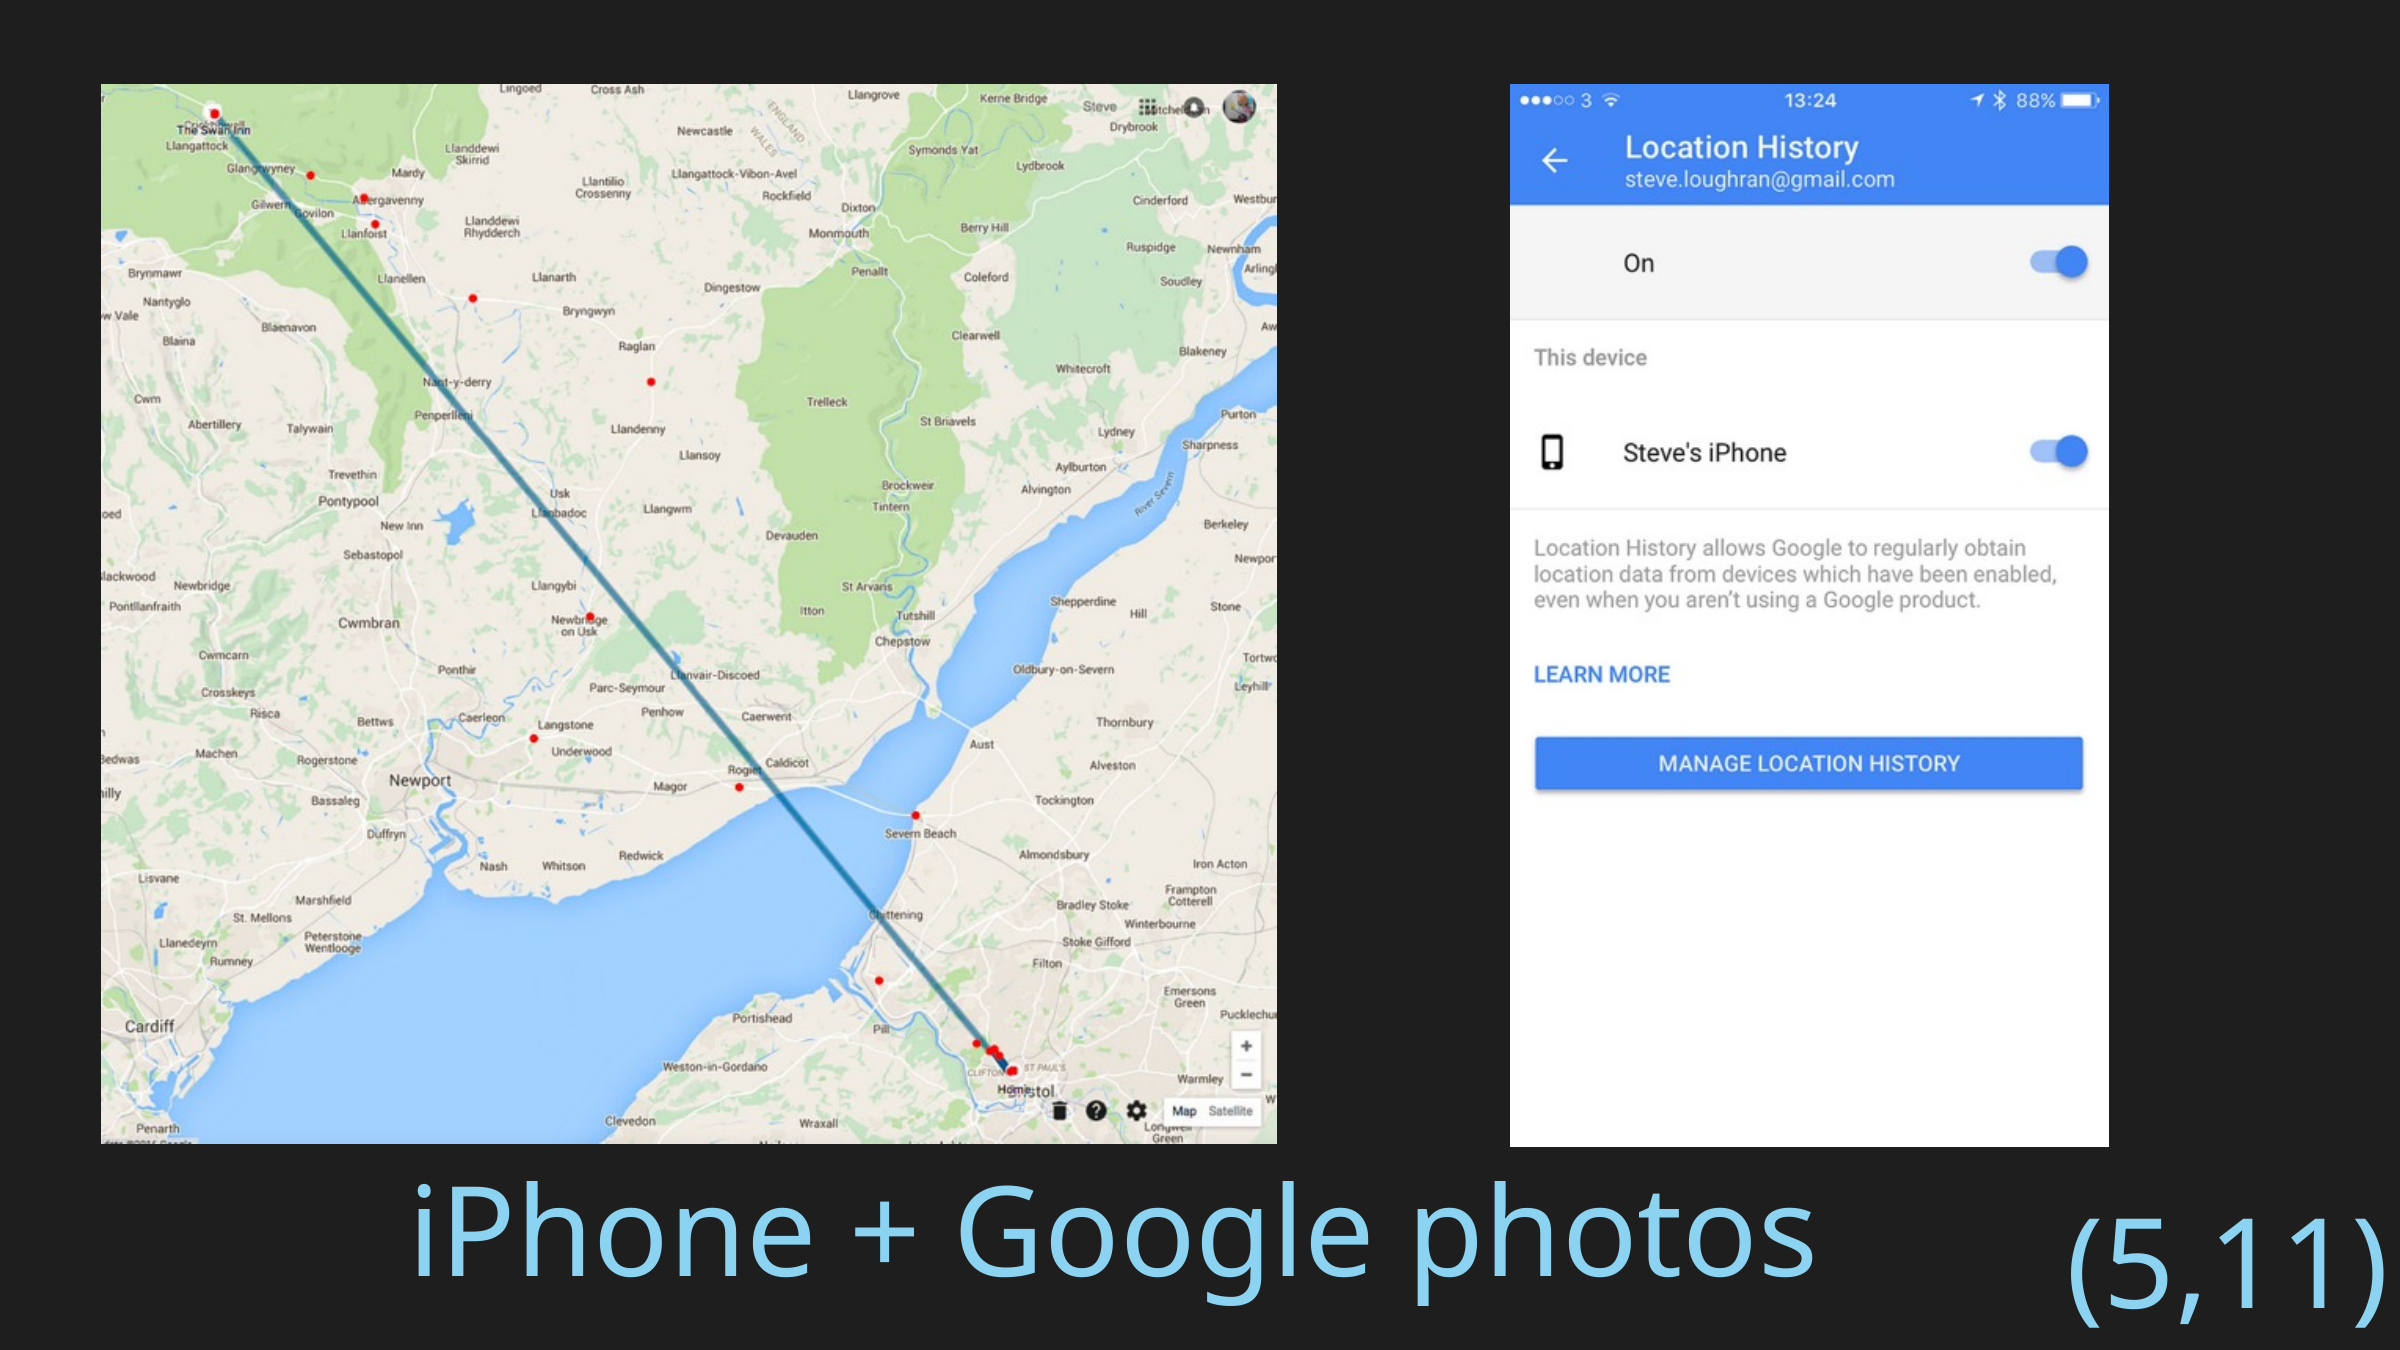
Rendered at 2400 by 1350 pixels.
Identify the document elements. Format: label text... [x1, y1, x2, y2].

picture [1510, 84, 2109, 1147]
text_box iPhone + Google photos [393, 1143, 1835, 1309]
picture [101, 84, 1277, 1144]
text_box (5,11) [2051, 1176, 2400, 1342]
